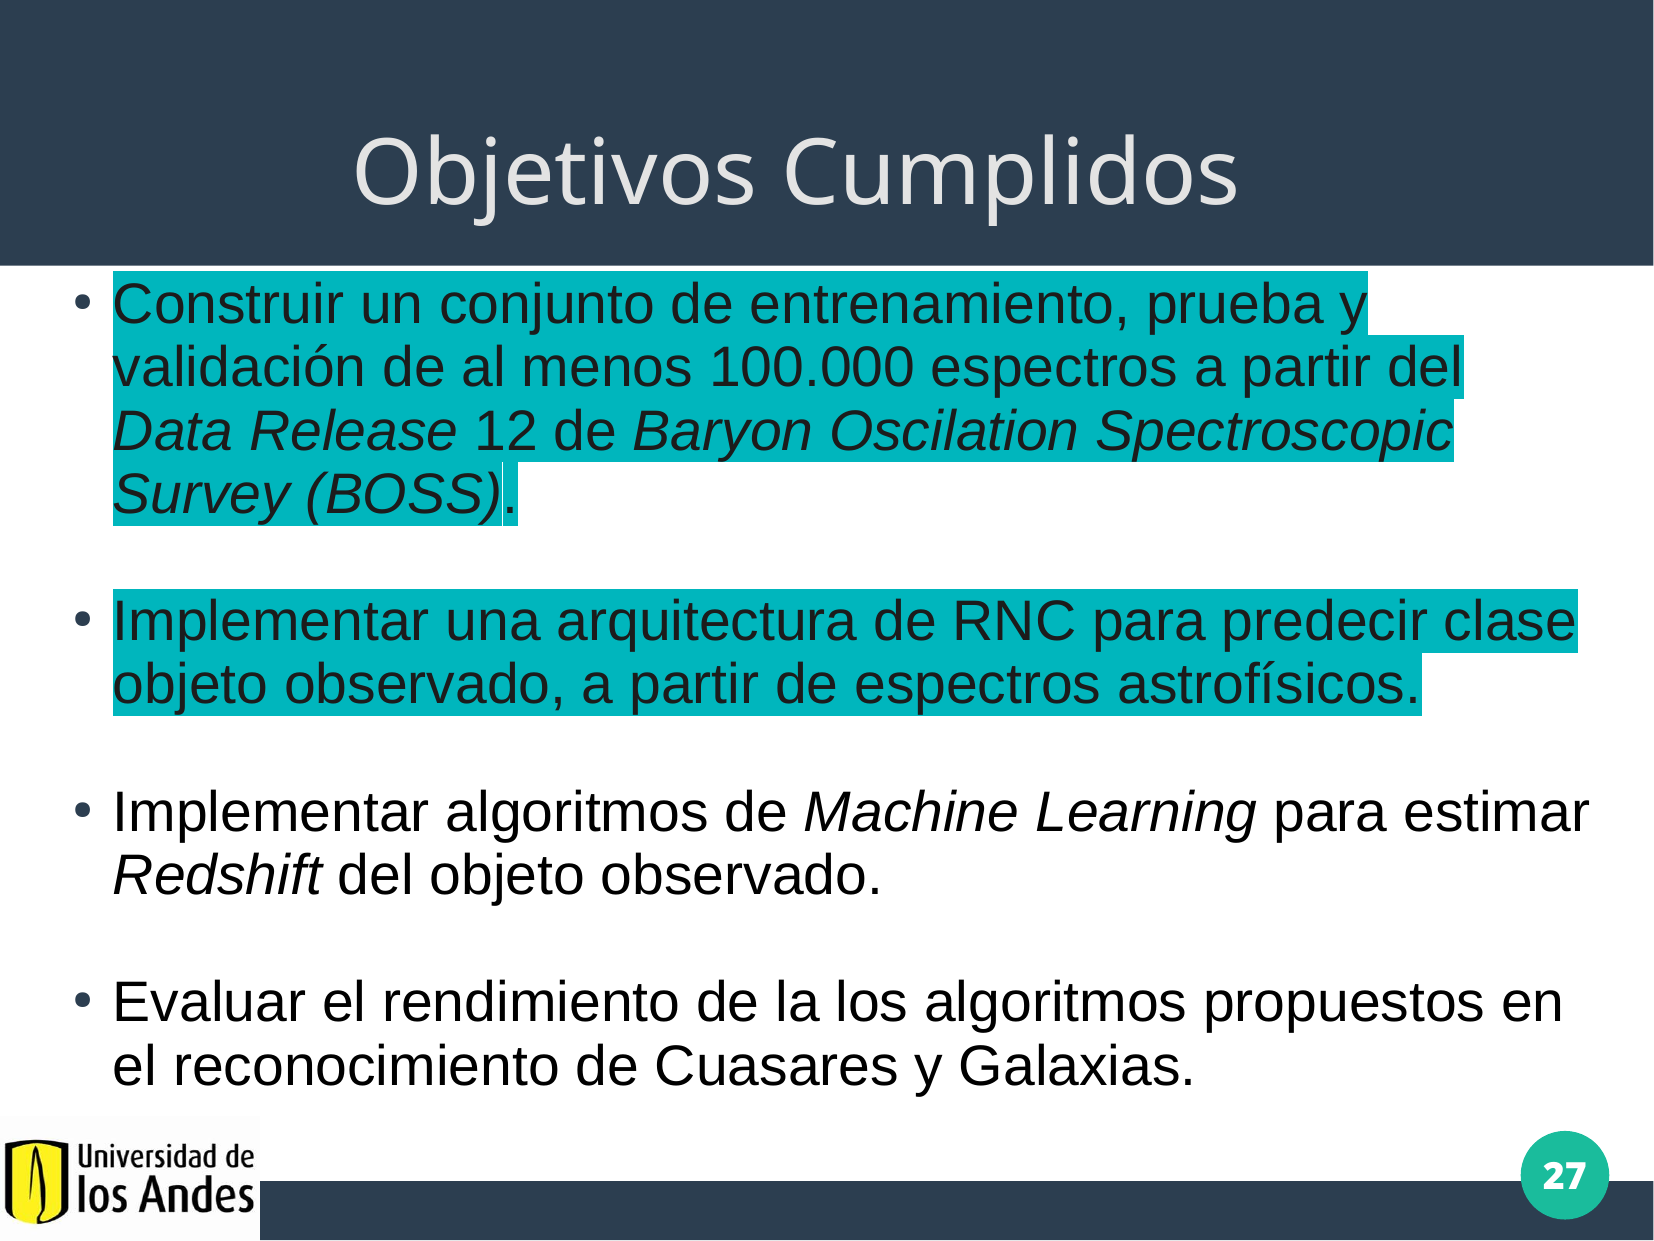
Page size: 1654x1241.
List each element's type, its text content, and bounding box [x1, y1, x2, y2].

title Objetivos Cumplidos [106, 90, 1642, 249]
picture [0, 1116, 260, 1241]
list Construir un conjunto de entrenamiento, prueba y validación de al menos 100.000 espectros a partir del Data Release 12 de Baryon Oscilation Spectroscopic Survey (BOSS). Implementar una arquitectura de RNC para predecir clase objeto observado, a partir de espectros astrofísicos. Implementar algoritmos de Machine Learning para estimar Redshift del objeto observado. Evaluar el rendimiento de la los algoritmos propuestos en el reconocimiento de Cuasares y Galaxias. [59, 271, 1595, 1099]
